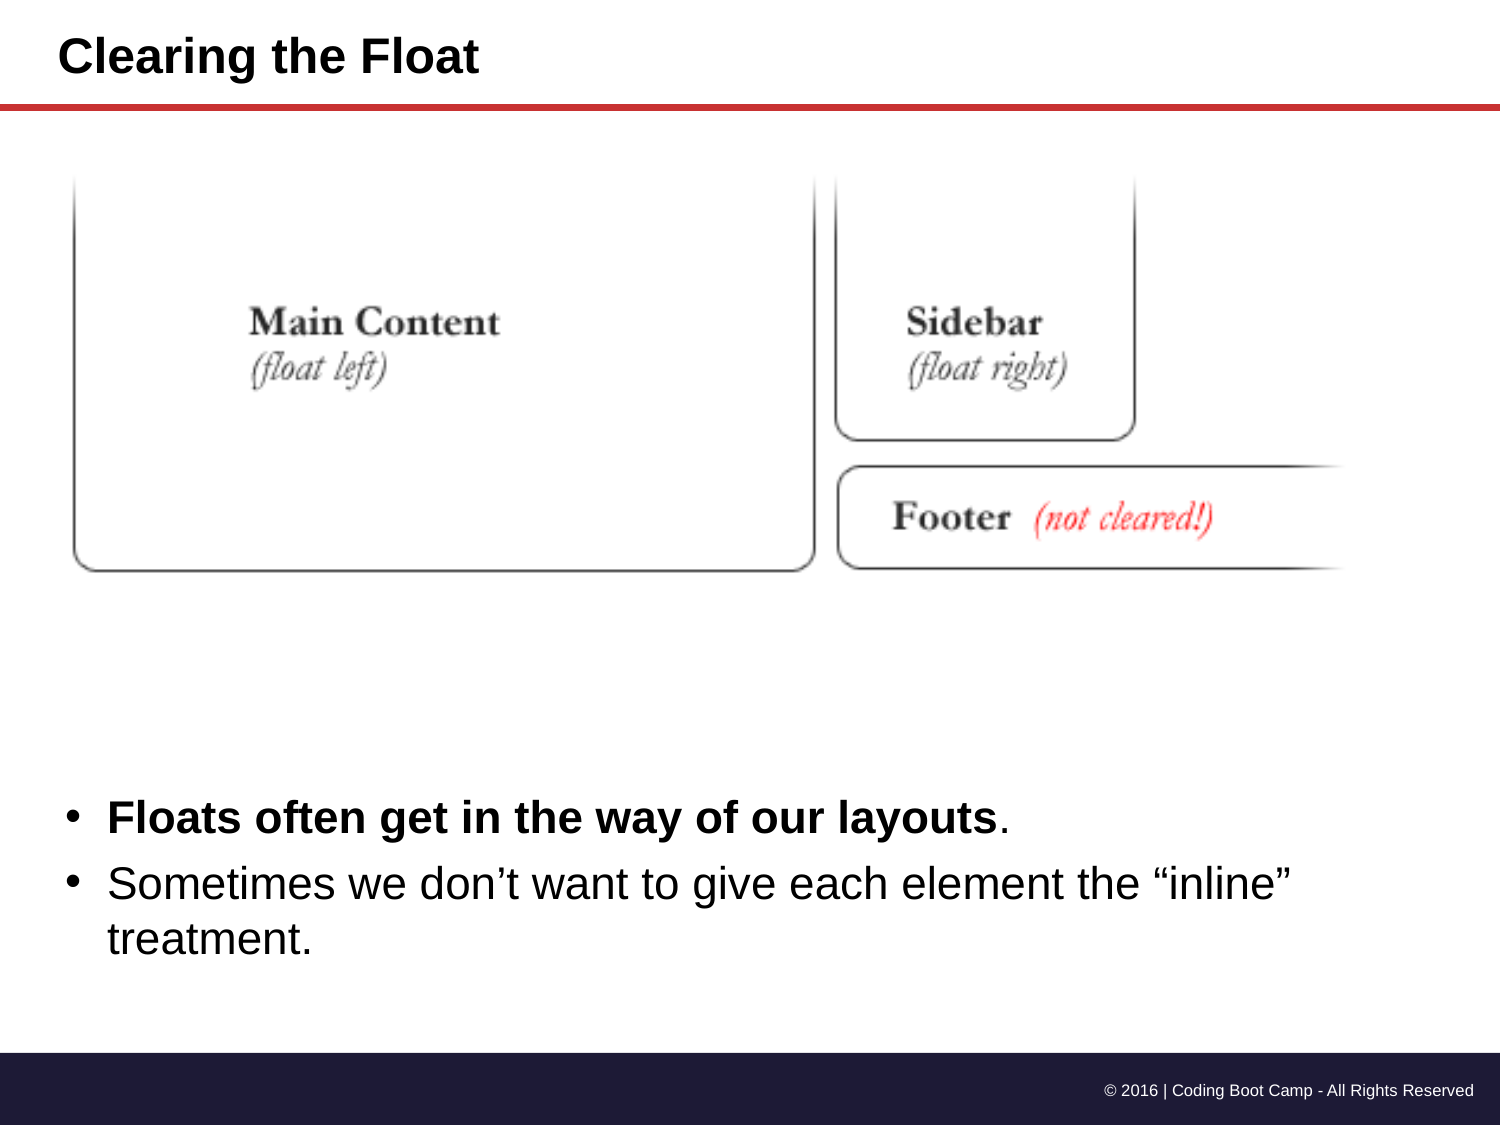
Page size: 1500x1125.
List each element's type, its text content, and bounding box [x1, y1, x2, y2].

text_box Clearing the Float [50, 16, 913, 91]
picture [50, 162, 1471, 625]
text_box Floats often get in the way of our layouts. Sometimes we don’t want to give each element the “inline” treatment. [49, 772, 1463, 979]
